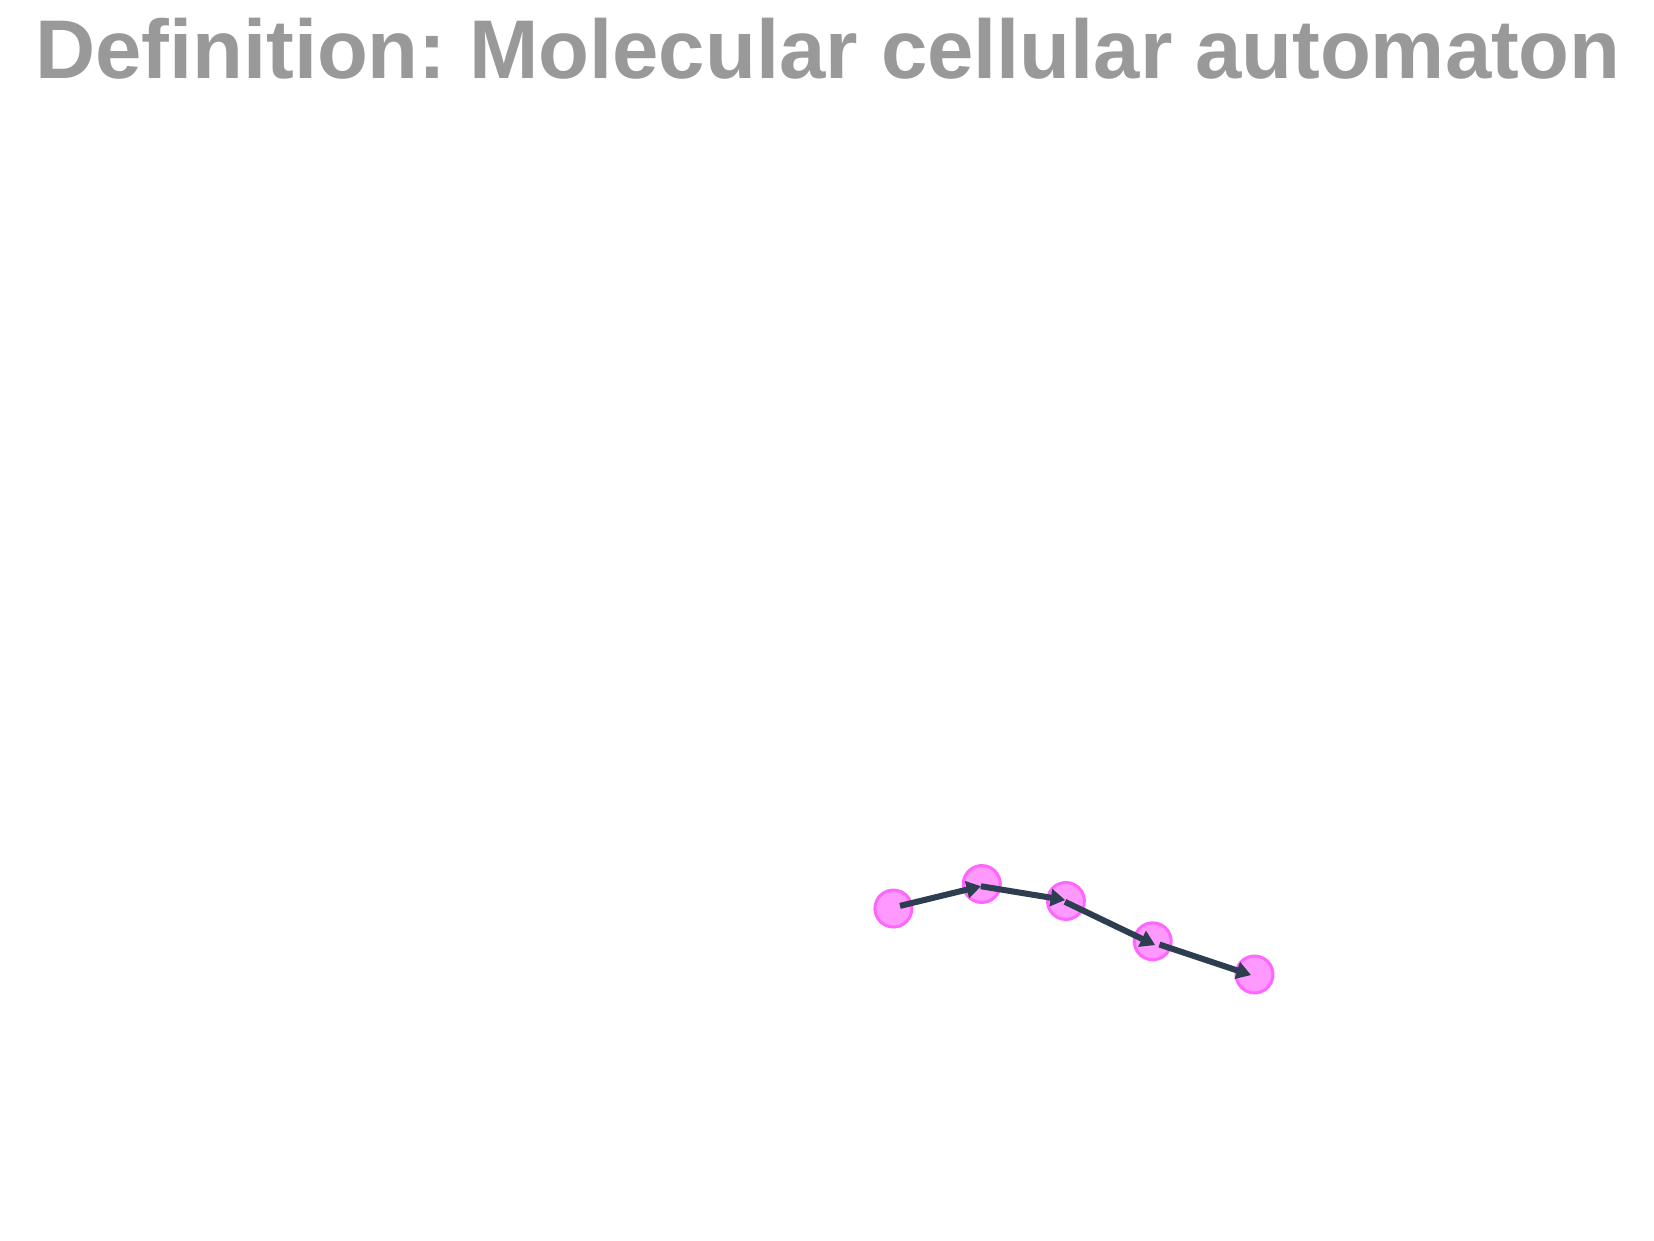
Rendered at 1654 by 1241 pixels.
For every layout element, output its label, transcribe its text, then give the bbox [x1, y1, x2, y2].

text_box [1134, 922, 1172, 960]
text_box [970, 889, 998, 903]
text_box [1236, 956, 1274, 993]
text_box [874, 890, 912, 928]
text_box [963, 865, 1001, 887]
title Definition: Molecular cellular automaton [0, 0, 1654, 121]
text_box [1048, 882, 1085, 907]
text_box [1047, 901, 1080, 920]
